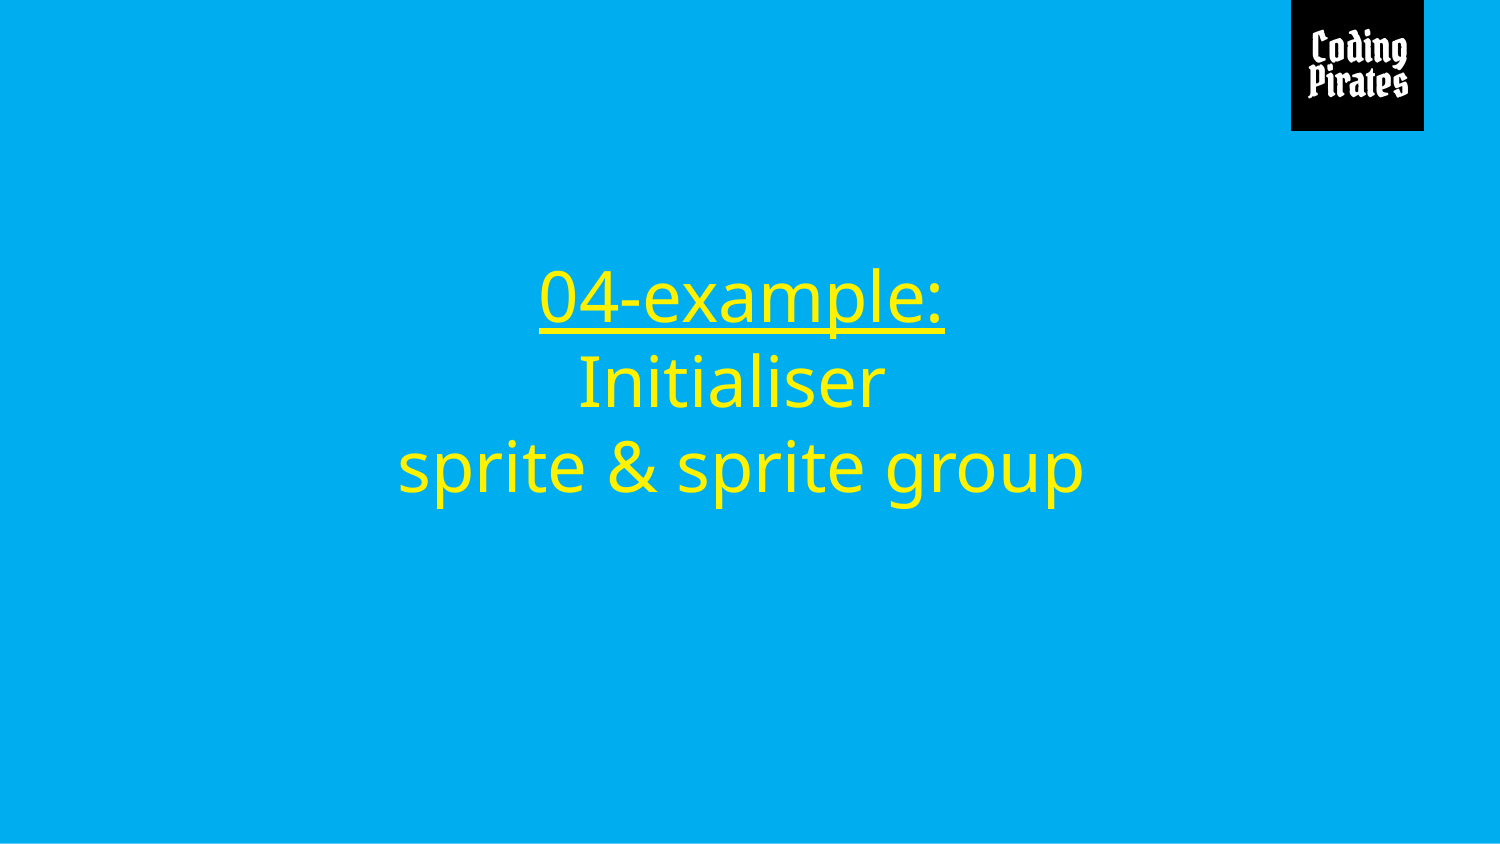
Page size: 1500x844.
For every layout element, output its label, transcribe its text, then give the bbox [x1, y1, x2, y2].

picture [1292, 0, 1423, 130]
title 04-example: Initialiser sprite & sprite group [12, 352, 1472, 491]
